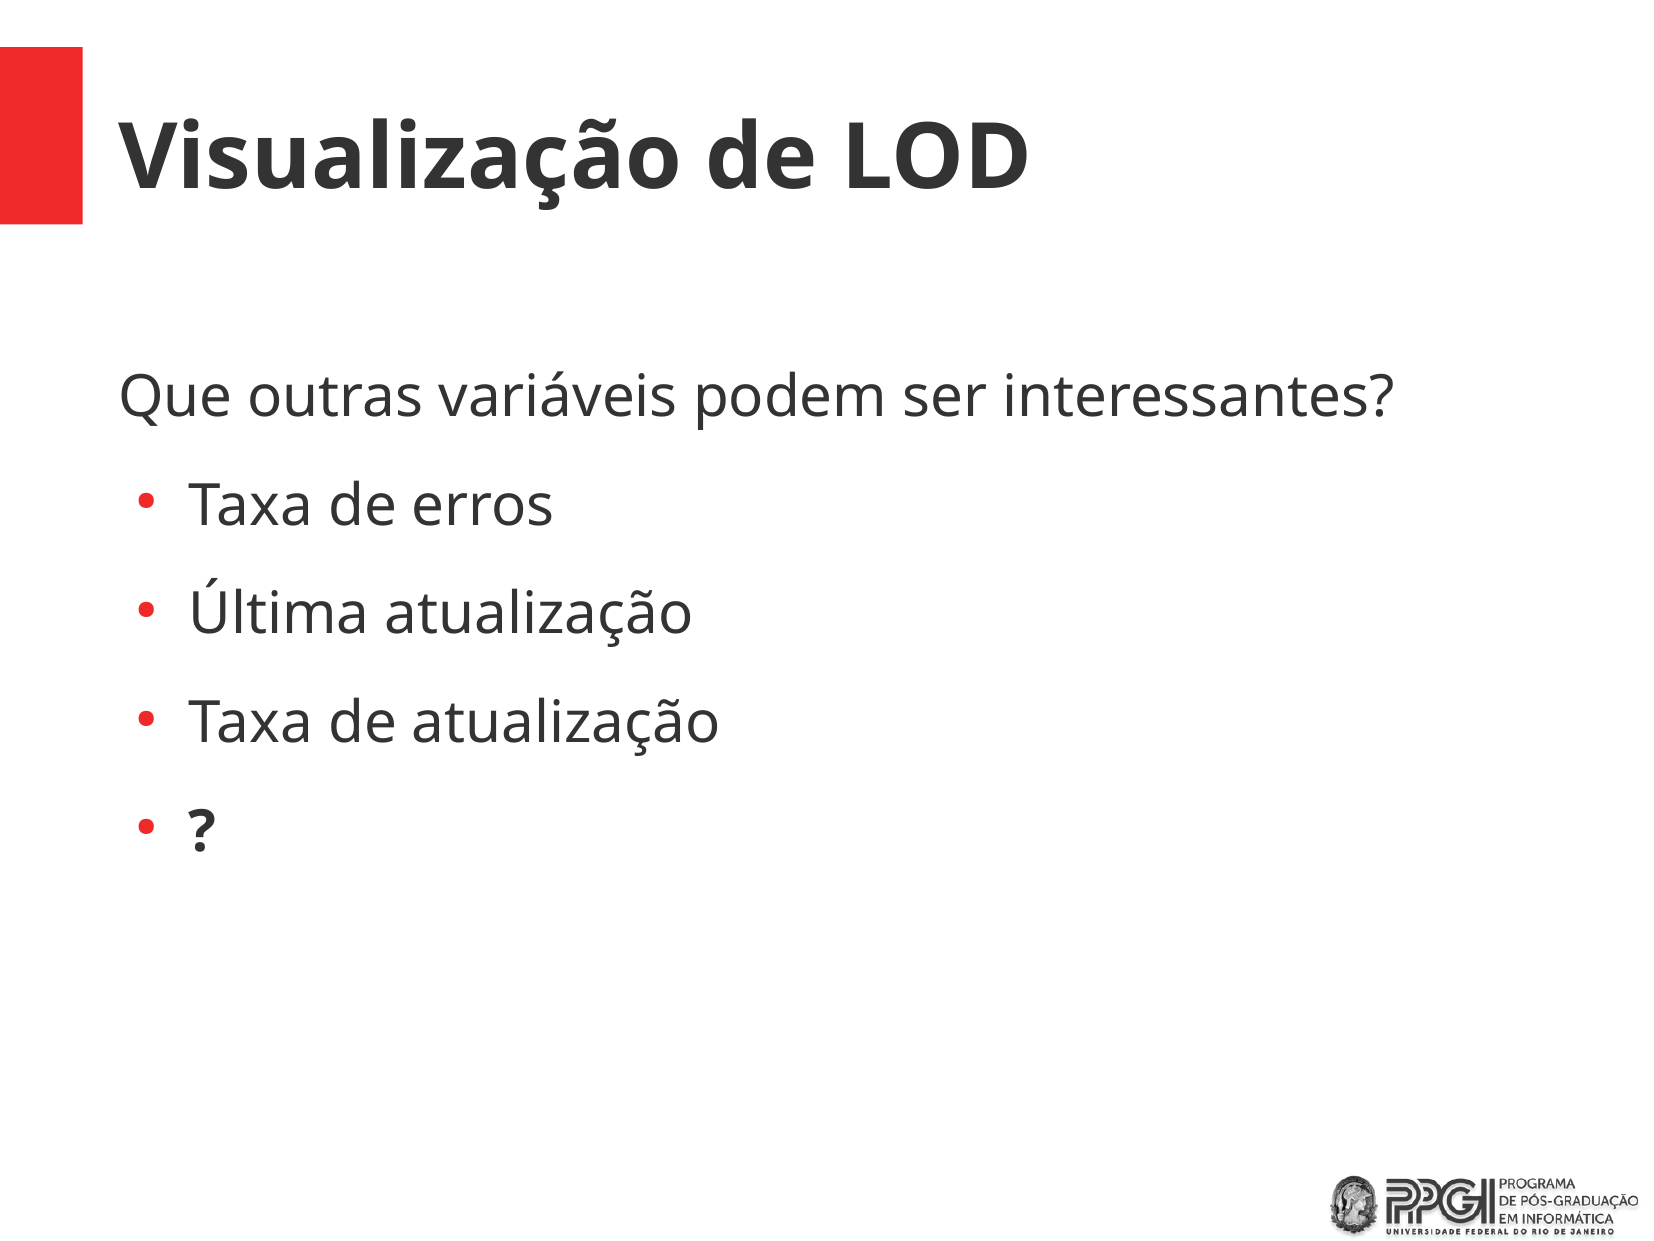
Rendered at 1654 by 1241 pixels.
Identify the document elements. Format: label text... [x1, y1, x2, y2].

list Que outras variáveis podem ser interessantes? Taxa de erros Última atualização Taxa de atualização ? [118, 354, 1536, 1074]
title Visualização de LOD [118, 49, 1571, 257]
